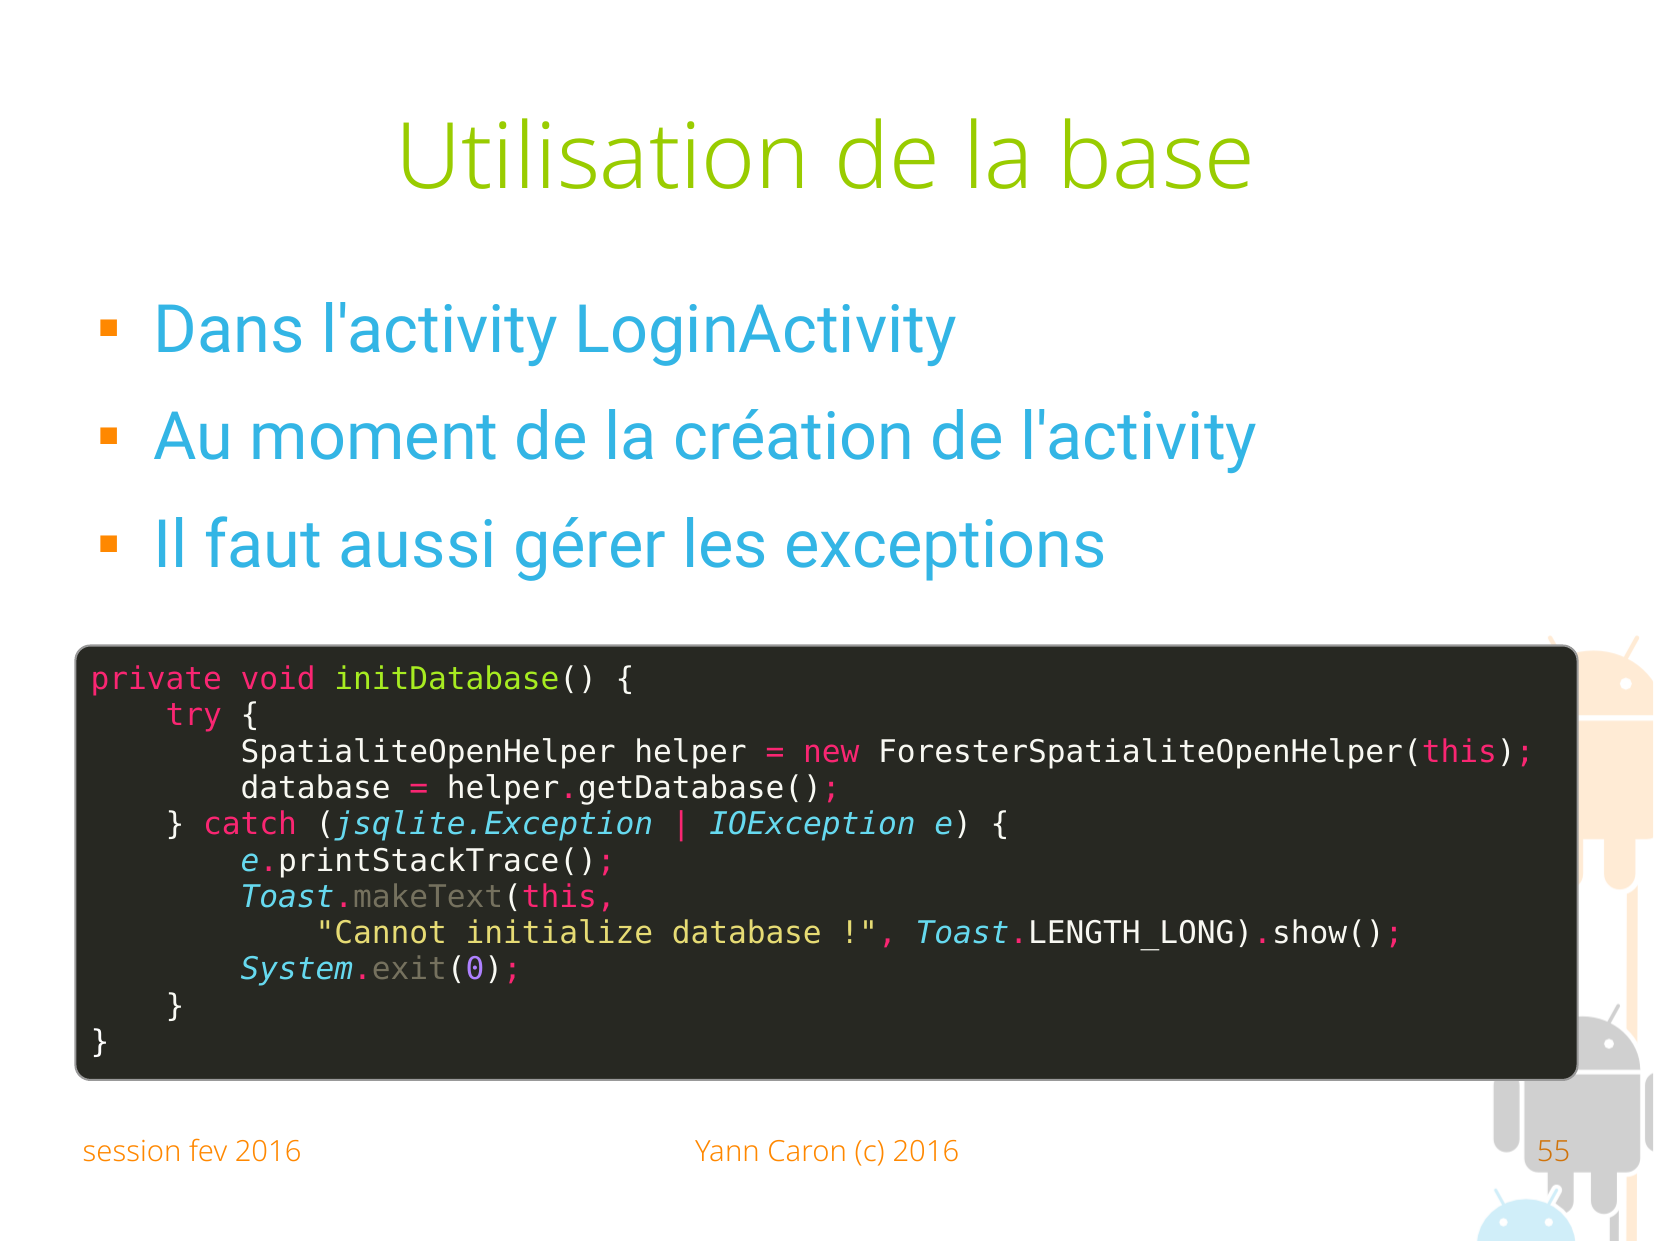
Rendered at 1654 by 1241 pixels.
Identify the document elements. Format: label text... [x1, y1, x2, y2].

text_box private void initDatabase() { try { SpatialiteOpenHelper helper = new ForesterSpatialiteOpenHelper(this); database = helper.getDatabase(); } catch (jsqlite.Exception | IOException e) { e.printStackTrace(); Toast.makeText(this, "Cannot initialize database !", Toast.LENGTH_LONG).show(); System.exit(0); } } [75, 645, 1578, 1080]
title Utilisation de la base [82, 49, 1571, 257]
picture [240, 423, 1654, 1241]
list Dans l'activity LoginActivity Au moment de la création de l'activity Il faut aussi gérer les exceptions [82, 290, 1571, 645]
